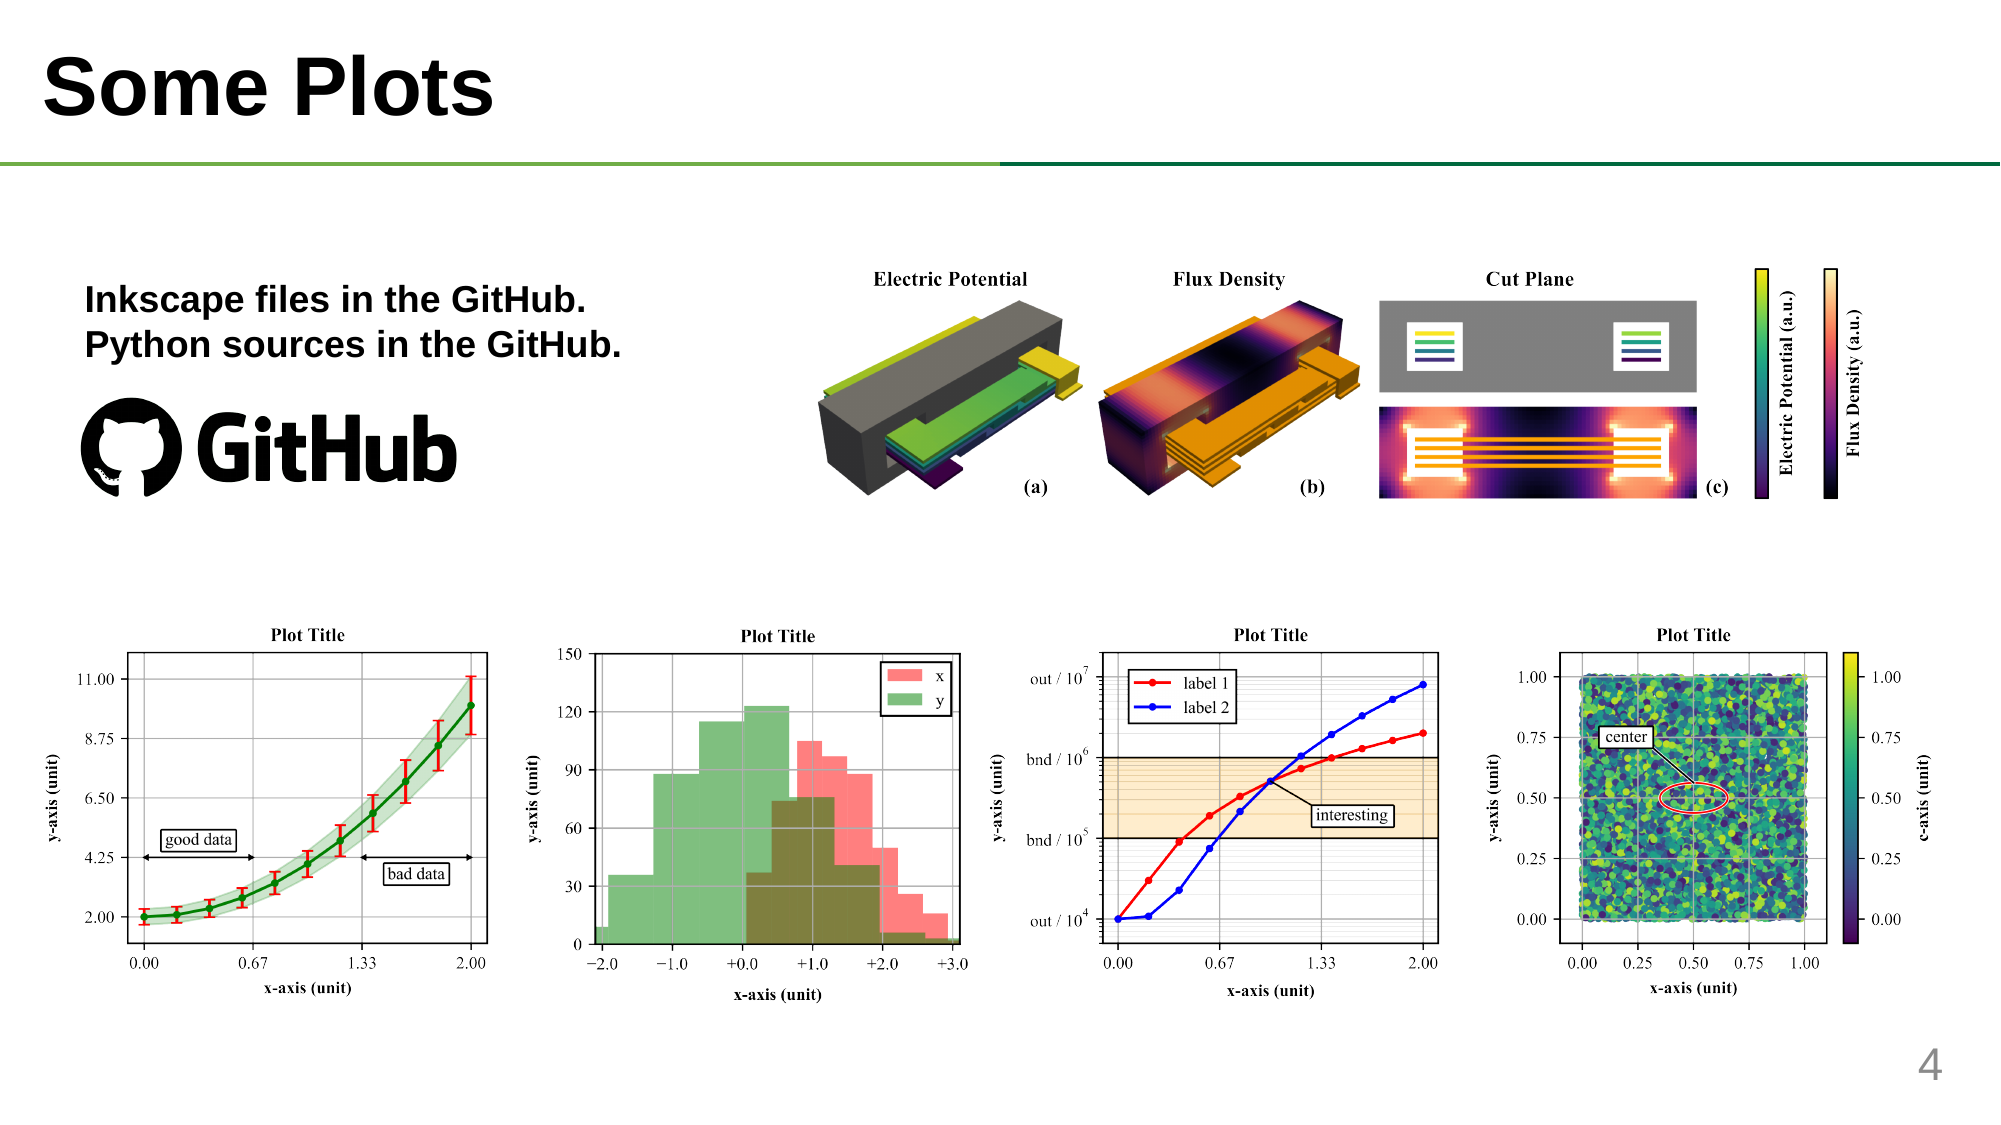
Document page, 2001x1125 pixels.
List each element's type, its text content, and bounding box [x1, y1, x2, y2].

picture [506, 611, 1454, 1023]
picture [1469, 621, 1944, 1005]
title Some Plots [27, 44, 1286, 133]
picture [28, 621, 503, 1005]
picture [805, 262, 1869, 505]
picture [77, 381, 460, 515]
text_box Inkscape files in the GitHub. Python sources in the GitHub. [69, 267, 649, 372]
